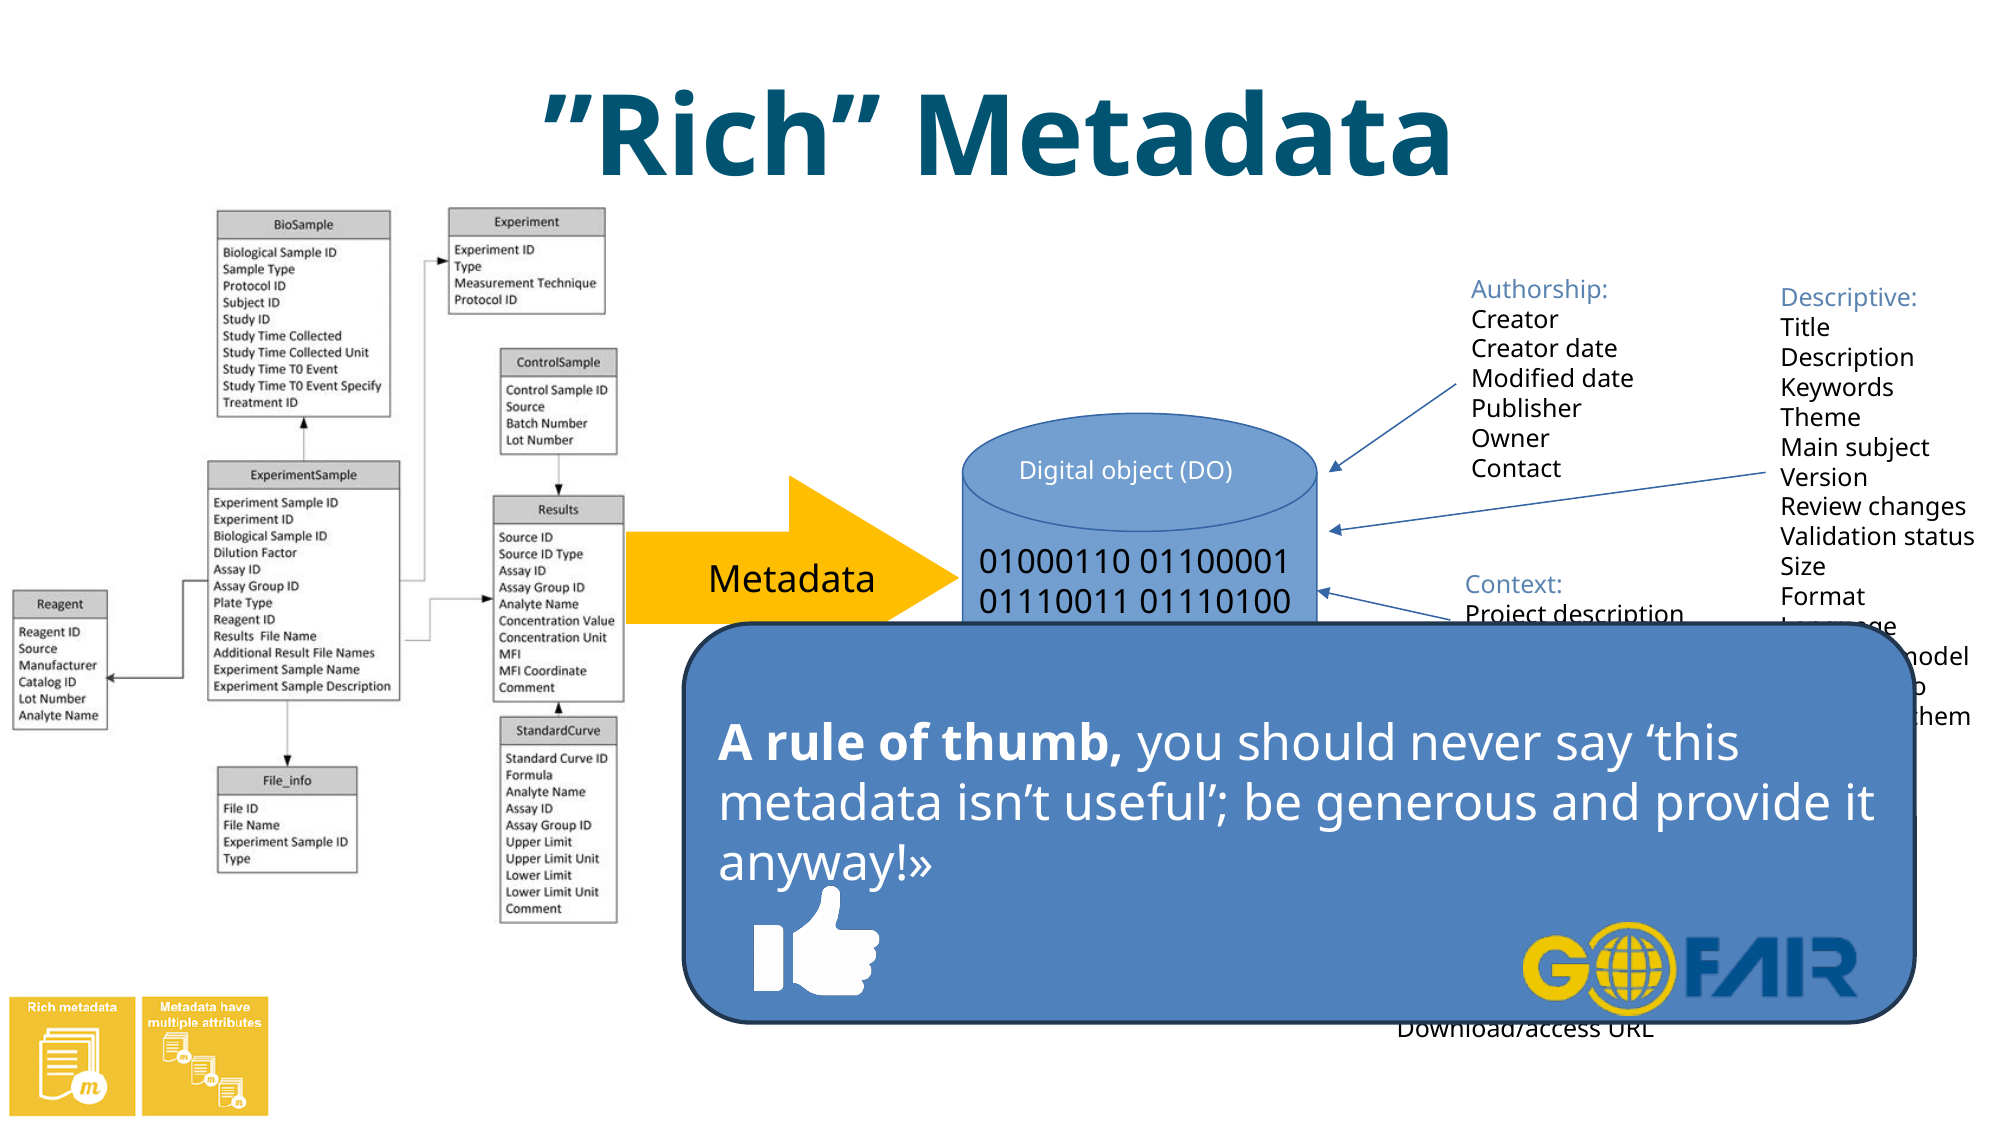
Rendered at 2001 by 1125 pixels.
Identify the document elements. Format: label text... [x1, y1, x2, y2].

text_box 01000110 01100001 01110011 01110100 01110001 01100110 01101001 01101100 01100101 [962, 413, 1317, 623]
text_box Accessibility conditions: License Access rights Download/access URL [1381, 1023, 1707, 1071]
text_box Context: Project description Temporal coverage Spatial coverage Creation process Source description [1450, 561, 1737, 623]
picture [11, 206, 626, 925]
text_box Descriptive: Title Description Keywords Theme Main subject Version Review changes Validation status Size Format Language Semantic model Conforms to standard/schema [1765, 273, 1993, 709]
text_box A rule of thumb, you should never say ‘this metadata isn’t useful’; be generous and provide it anyway!» [683, 623, 1915, 1023]
picture [0, 979, 281, 1122]
picture [1523, 922, 1858, 1016]
text_box Authorship: Creator Creator date Modified date Publisher Owner Contact [1456, 265, 1684, 477]
text_box Metadata [626, 476, 958, 624]
text_box Digital object (DO) [1003, 447, 1290, 491]
title ”Rich” Metadata [99, 44, 1900, 233]
picture [741, 865, 892, 1016]
